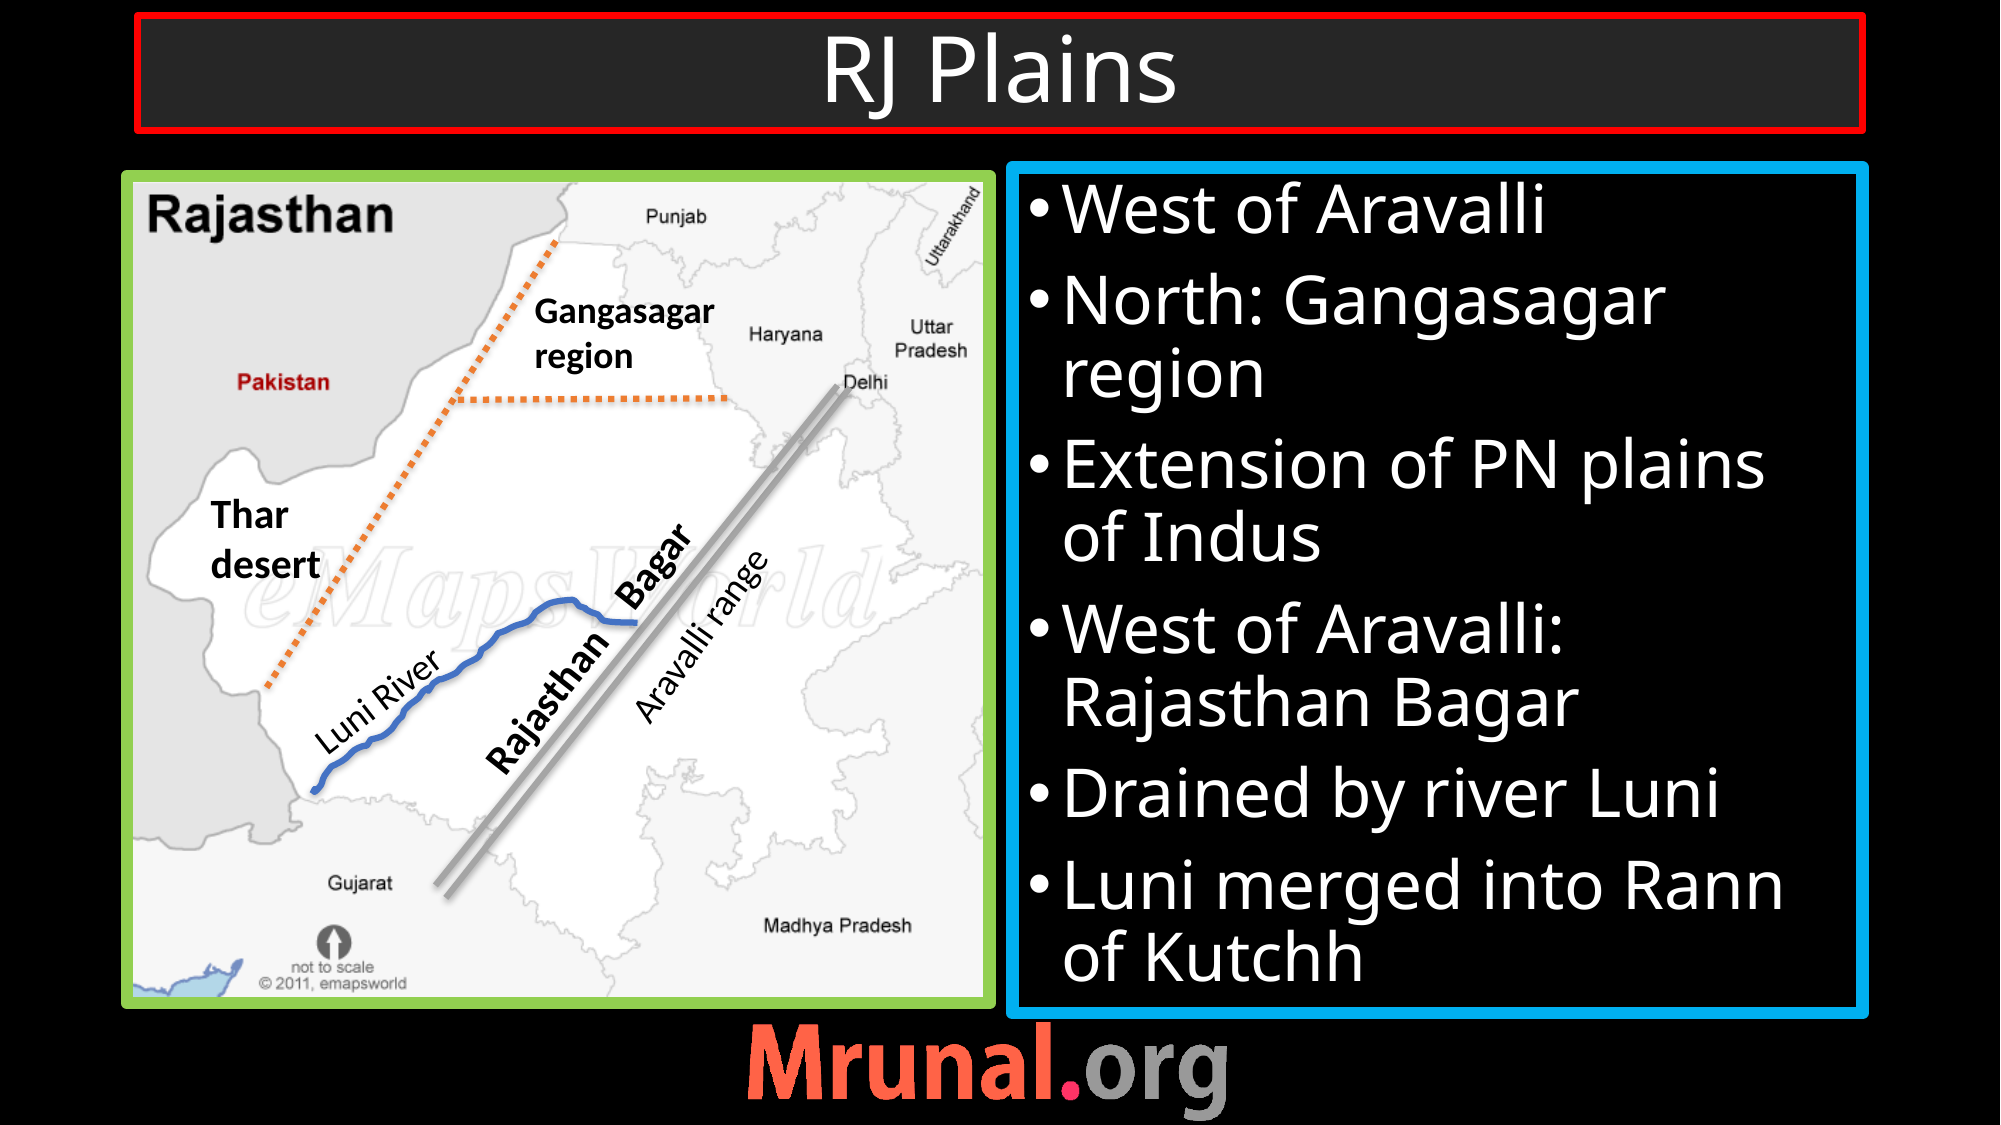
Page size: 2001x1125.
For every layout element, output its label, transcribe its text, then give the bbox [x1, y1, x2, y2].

title RJ Plains [137, 15, 1863, 131]
text_box Thar desert [195, 479, 346, 595]
picture [133, 182, 984, 997]
text_box Luni River [288, 590, 505, 778]
text_box Aravalli range [604, 500, 806, 747]
text_box Gangasagar region [519, 278, 755, 384]
text_box Rajasthan Bagar [457, 403, 788, 799]
list West of Aravalli North: Gangasagar region Extension of PN plains of Indus West of Aravalli: Rajasthan Bagar Drained by river Luni Luni merged into Rann of Kutchh [1012, 167, 1863, 1014]
picture [741, 1005, 1230, 1125]
